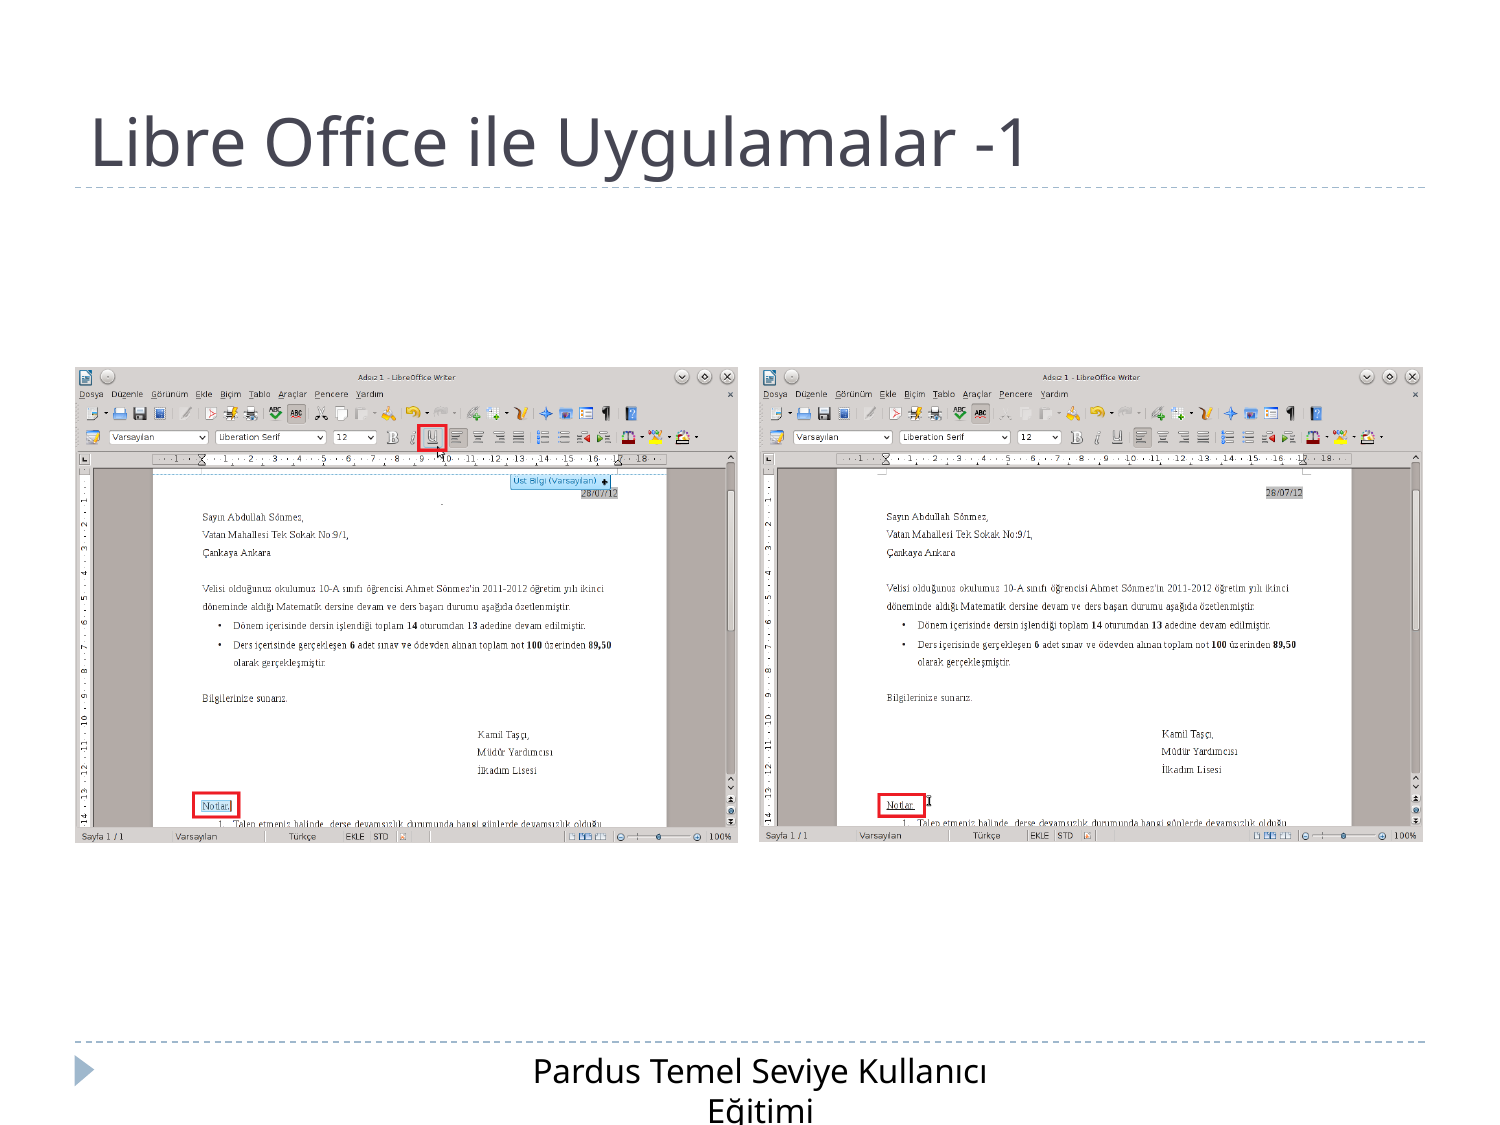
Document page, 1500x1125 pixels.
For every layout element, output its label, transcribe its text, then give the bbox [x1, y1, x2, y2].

title Libre Office ile Uygulamalar -1 [75, 37, 1425, 188]
picture [75, 367, 738, 843]
picture [759, 367, 1423, 842]
